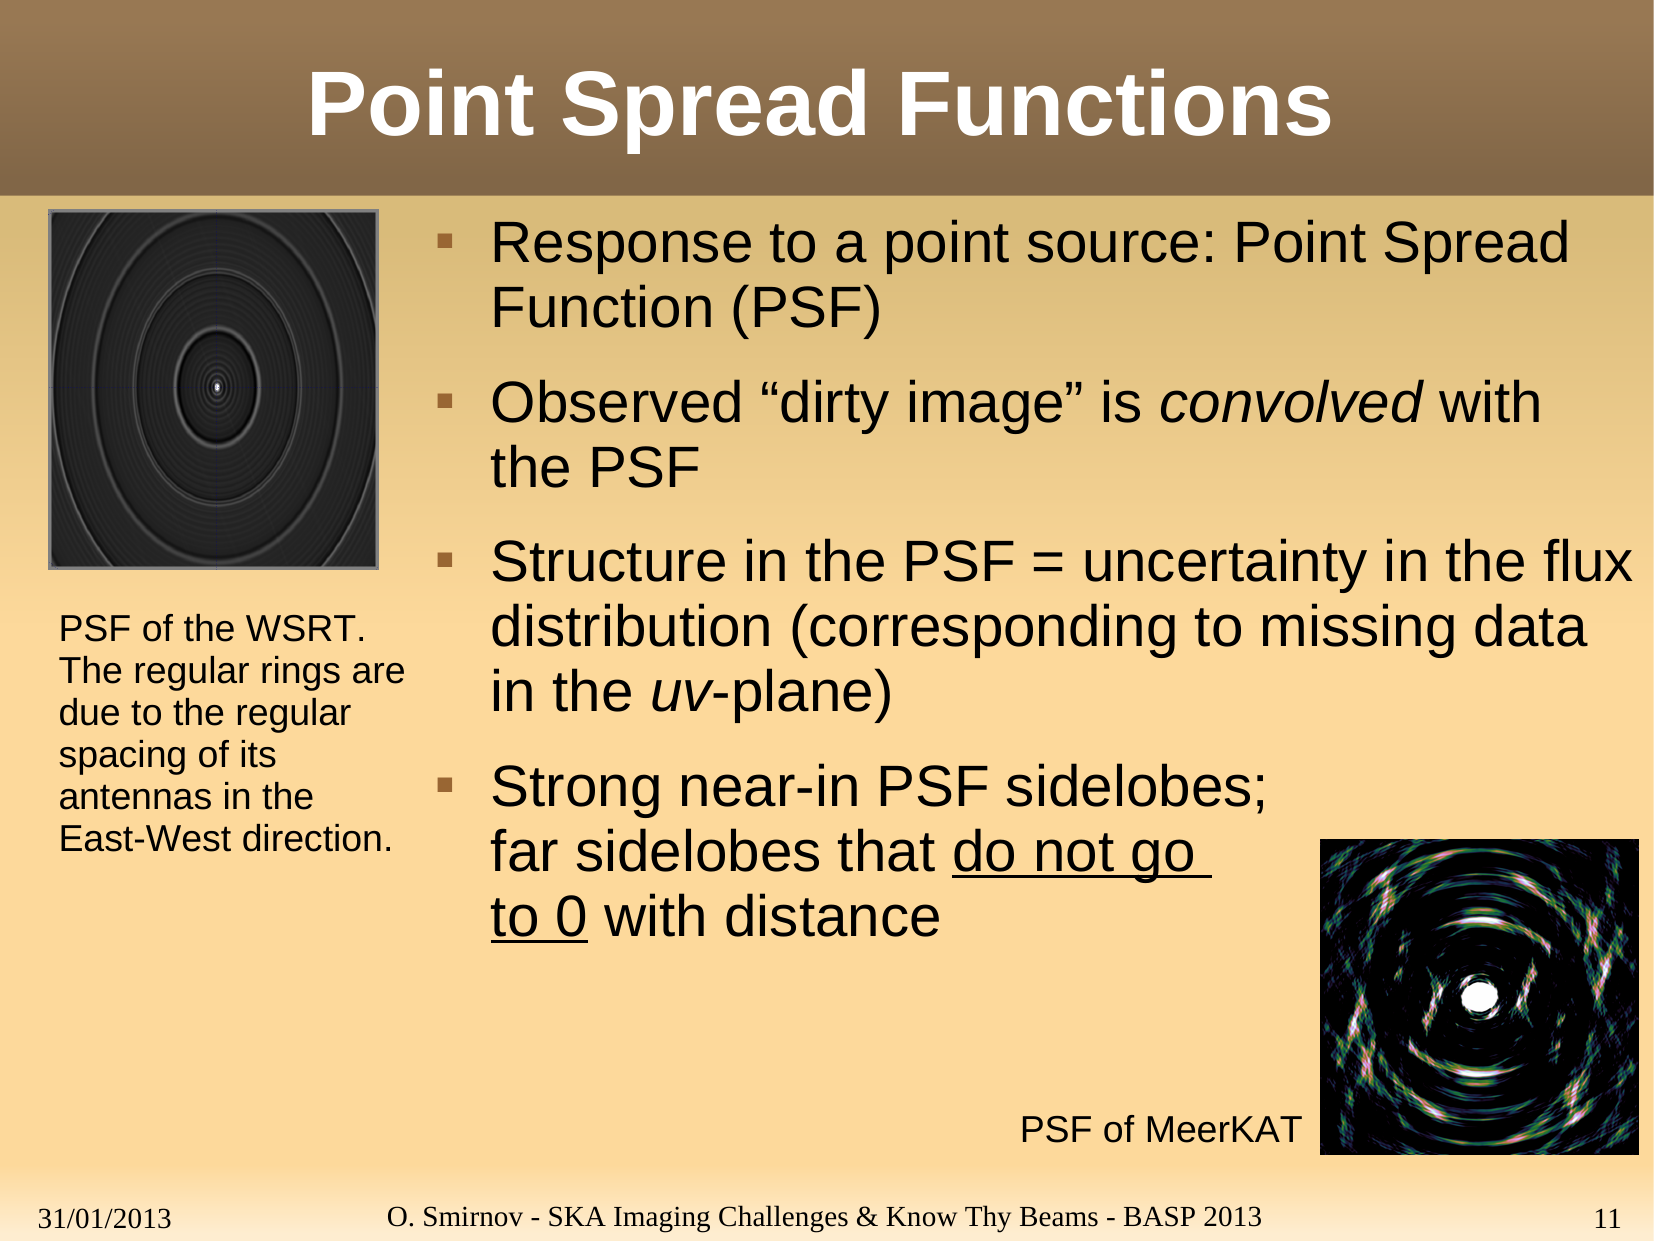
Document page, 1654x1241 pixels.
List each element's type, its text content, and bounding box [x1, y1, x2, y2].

list Response to a point source: Point Spread Function (PSF) Observed “dirty image” is convolved with the PSF Structure in the PSF = uncertainty in the flux distribution (corresponding to missing data in the uv-plane) Strong near-in PSF sidelobes; far sidelobes that do not go to 0 with distance [420, 210, 1639, 1044]
text_box PSF of MeerKAT [1005, 1101, 1396, 1186]
picture [0, 0, 1654, 1241]
text_box PSF of the WSRT. The regular rings are due to the regular spacing of its antennas in the East-West direction. [43, 600, 435, 867]
title Point Spread Functions [76, 0, 1565, 208]
